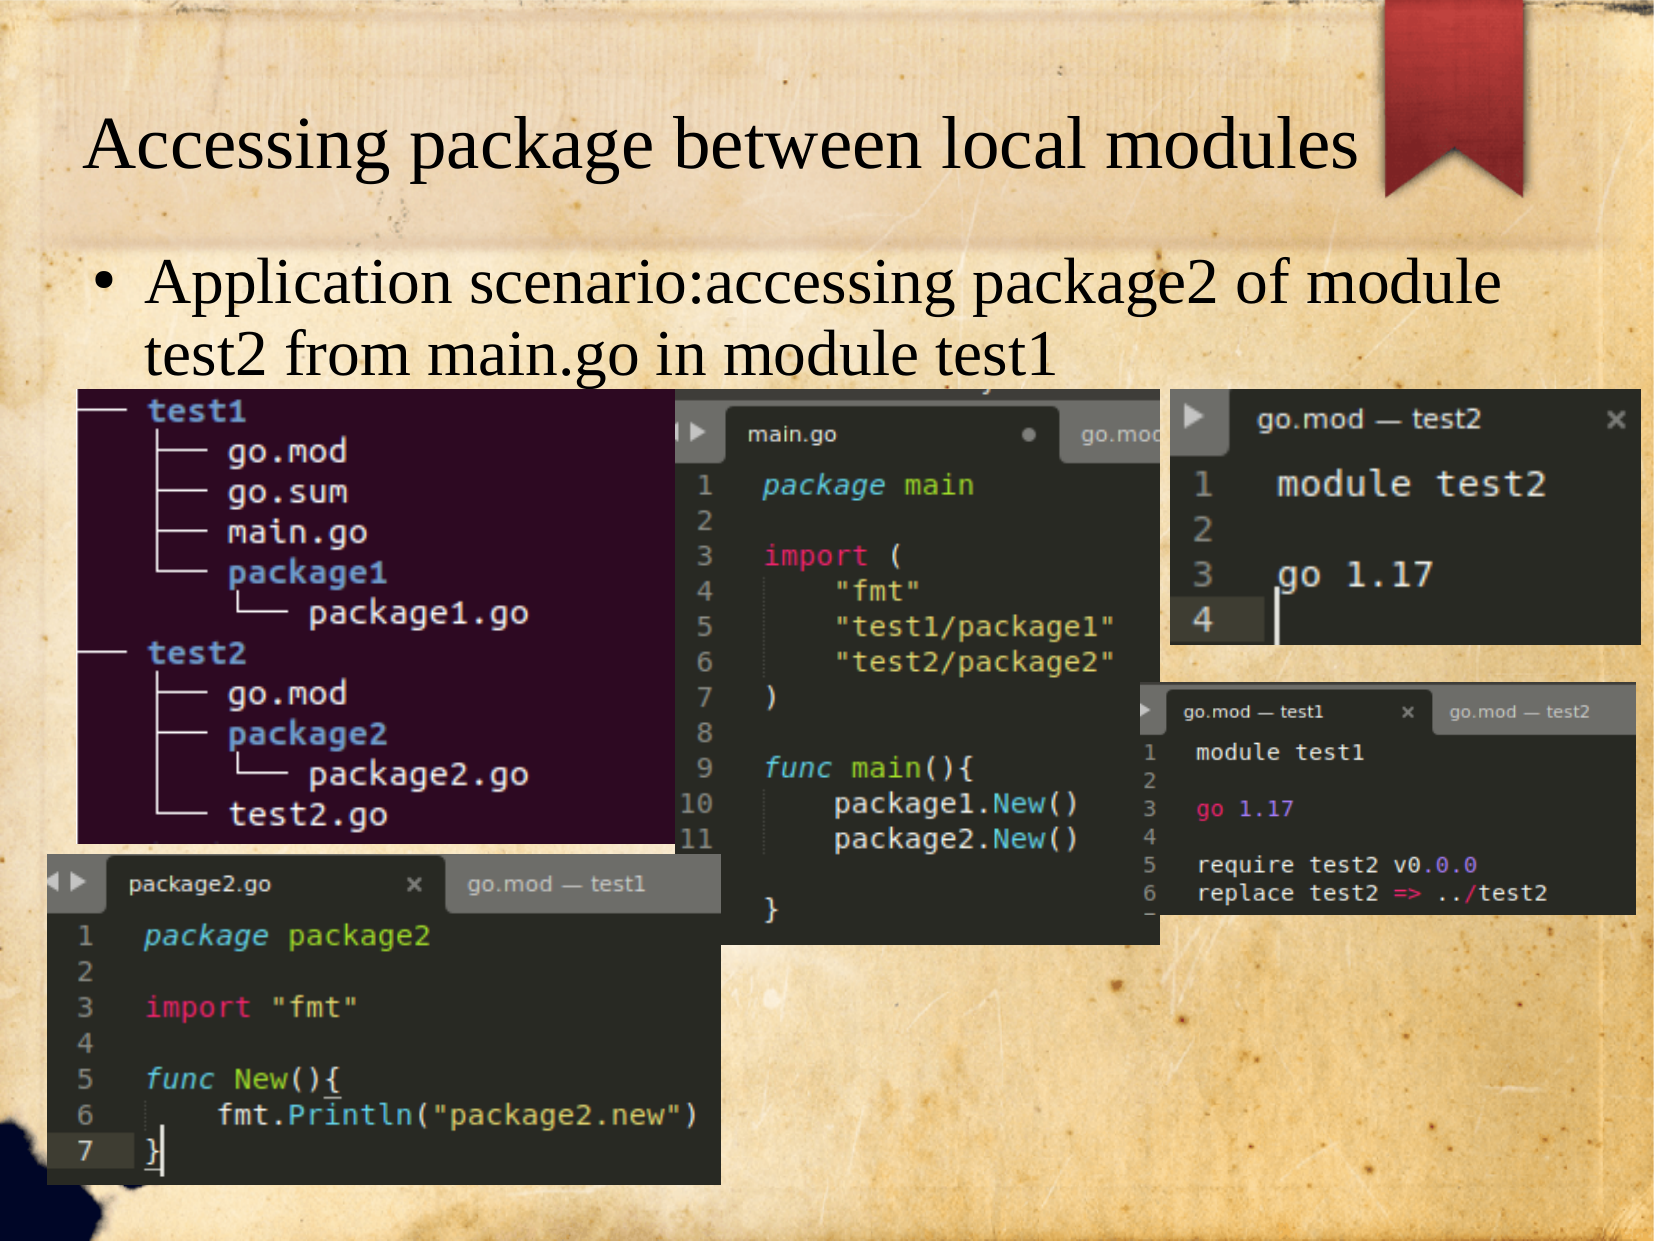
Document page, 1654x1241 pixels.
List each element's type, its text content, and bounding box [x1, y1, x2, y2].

list Application scenario:accessing package2 of module test2 from main.go in module test1 [74, 245, 1531, 391]
title Accessing package between local modules [82, 41, 1531, 245]
picture [0, 0, 1654, 1241]
